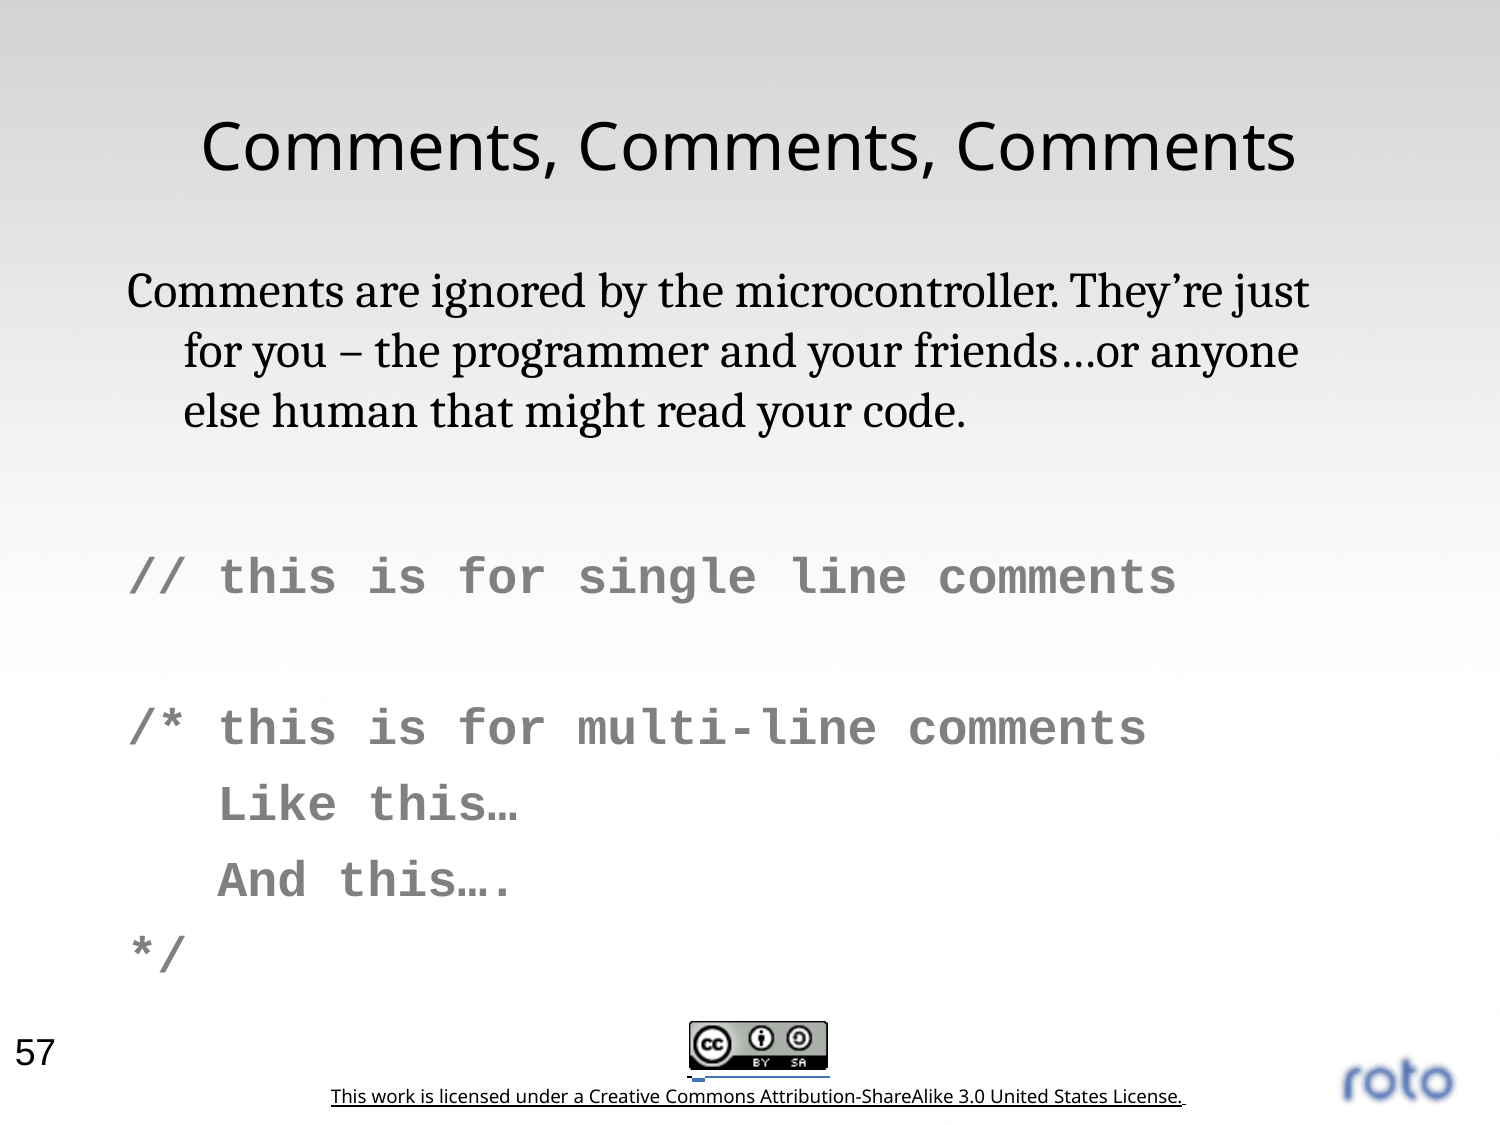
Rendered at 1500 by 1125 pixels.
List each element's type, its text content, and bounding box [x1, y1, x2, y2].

list Comments are ignored by the microcontroller. They’re just for you – the programmer and your friends…or anyone else human that might read your code. // this is for single line comments /* this is for multi-line comments Like this… And this…. */ [112, 249, 1388, 925]
title Comments, Comments, Comments [112, 49, 1388, 238]
picture [0, 0, 1500, 1125]
